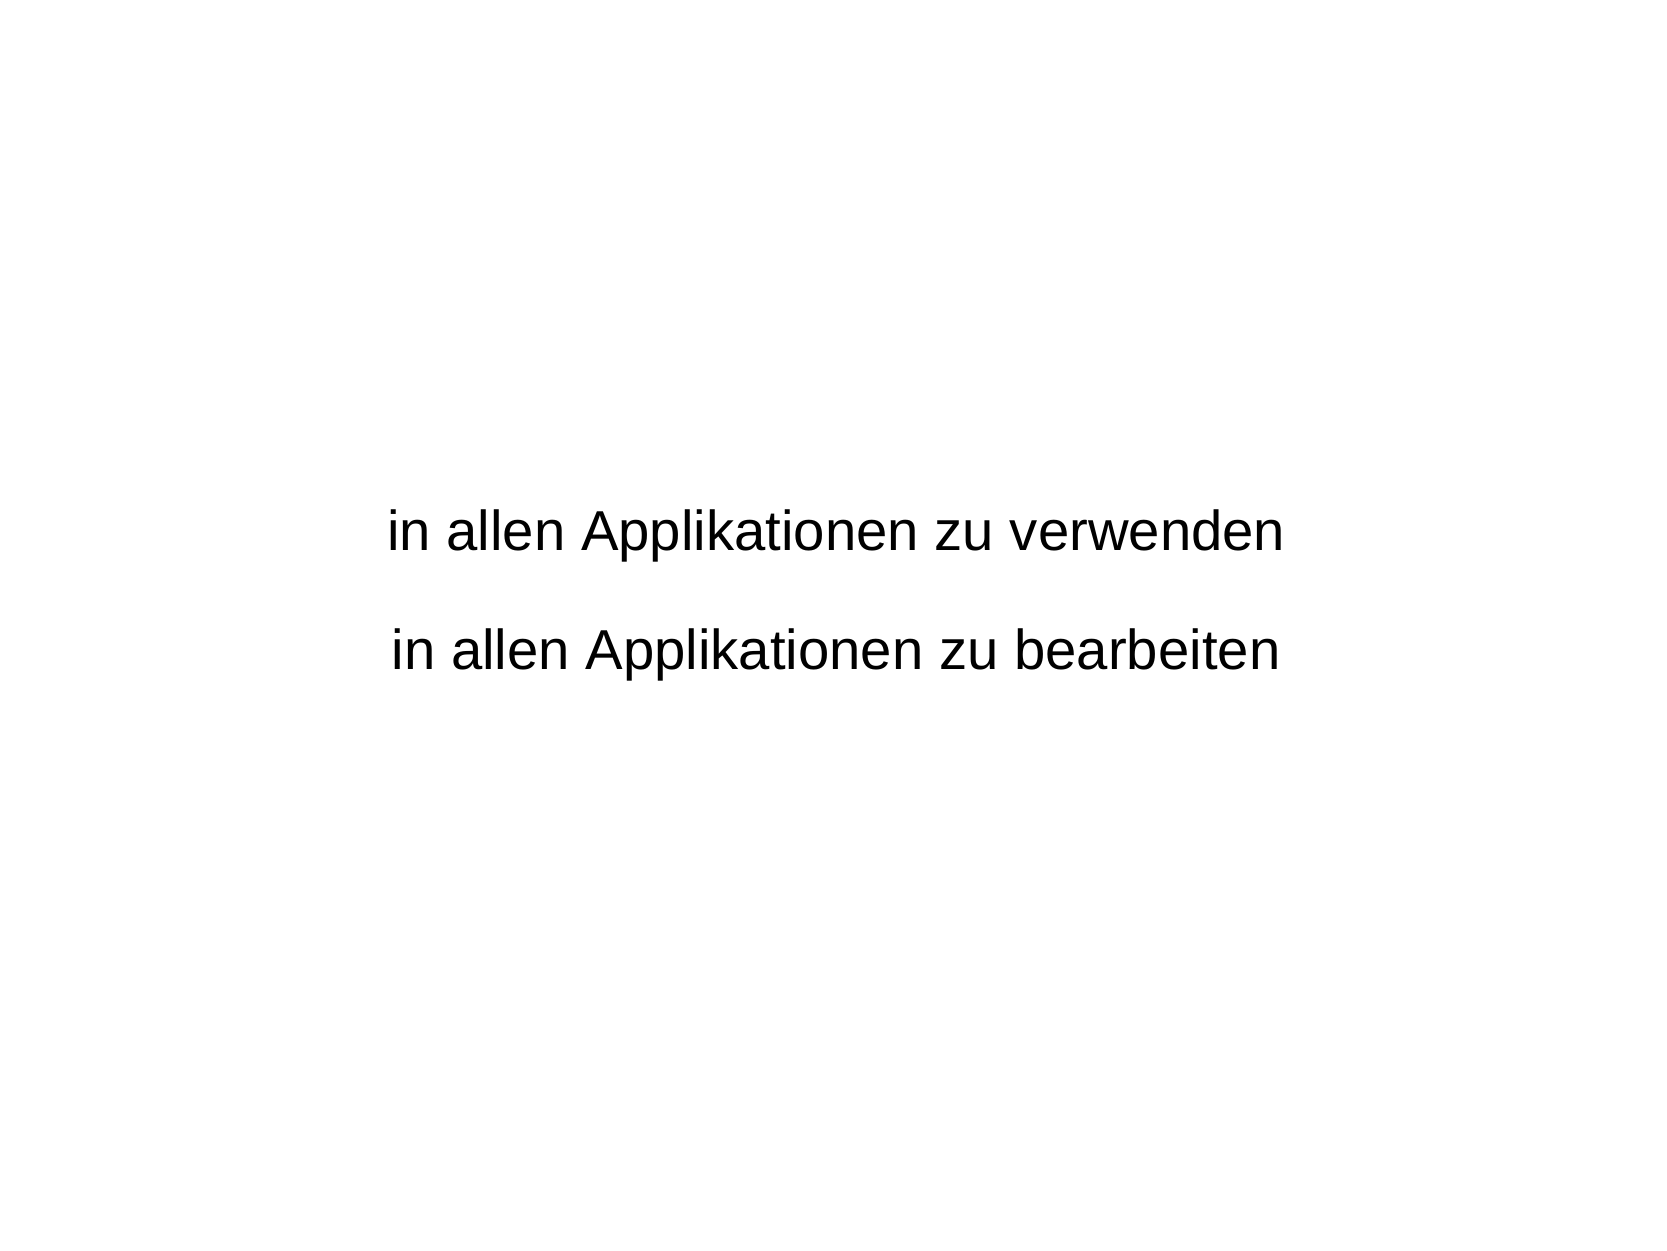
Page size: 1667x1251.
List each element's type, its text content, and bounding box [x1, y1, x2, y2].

subtitle in allen Applikationen zu verwenden in allen Applikationen zu bearbeiten [0, 502, 1667, 864]
